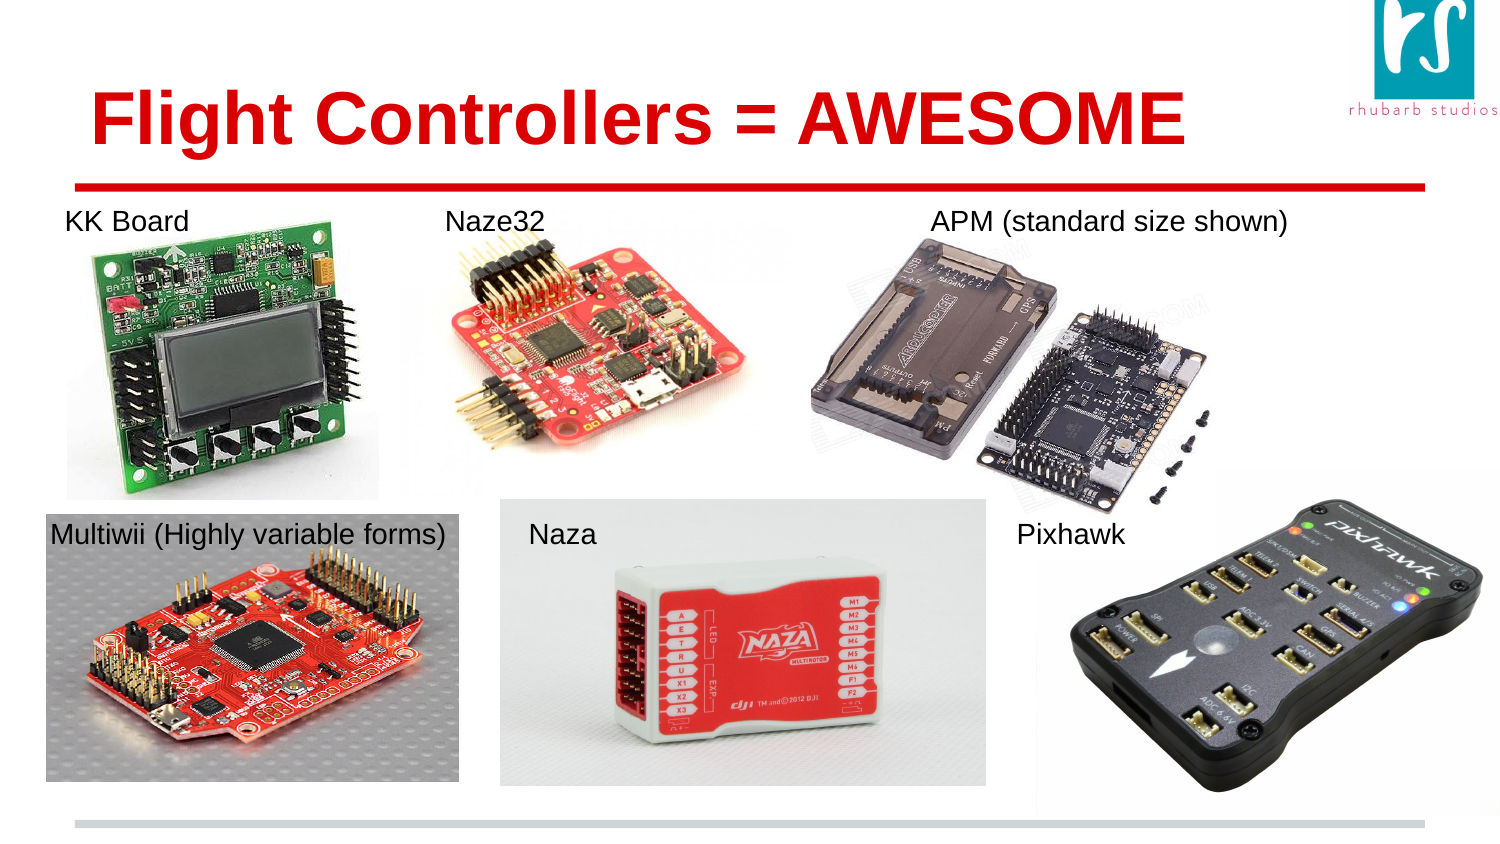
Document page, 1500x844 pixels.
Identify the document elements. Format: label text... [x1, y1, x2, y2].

picture [1348, 0, 1500, 118]
title Flight Controllers = AWESOME [75, 33, 1425, 175]
picture [67, 280, 1500, 816]
text_box KK Board Naze32 APM (standard size shown) [49, 187, 1340, 280]
picture [500, 592, 986, 786]
text_box Multiwii (Highly variable forms) Naza Pixhawk [34, 499, 1325, 592]
picture [46, 592, 459, 782]
